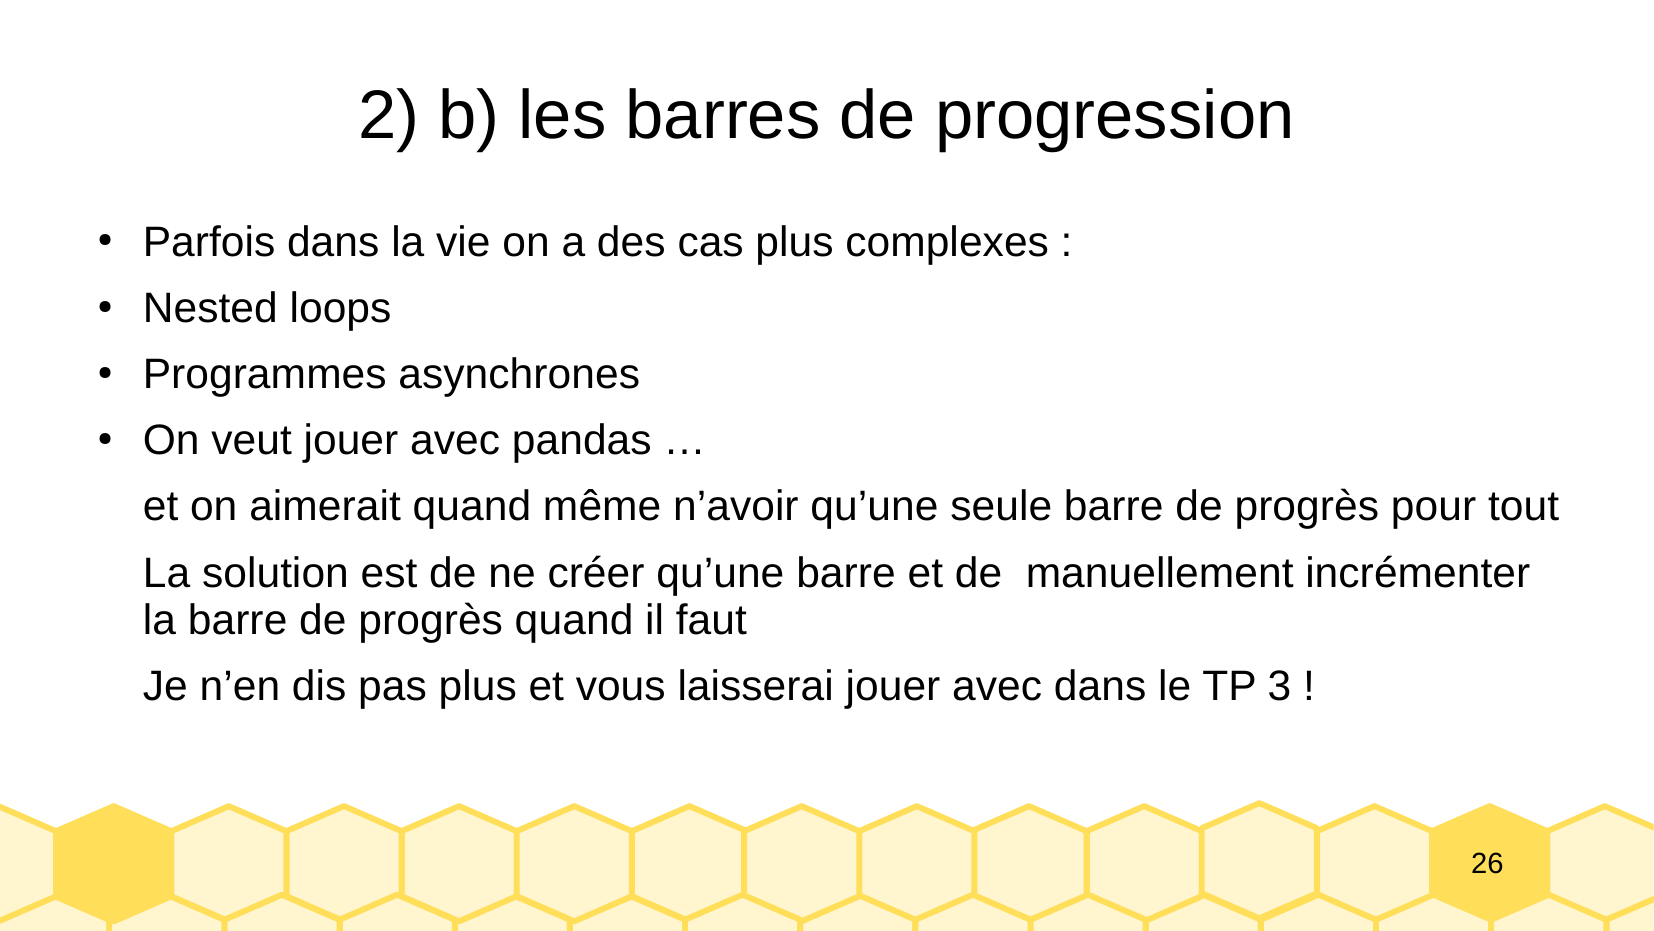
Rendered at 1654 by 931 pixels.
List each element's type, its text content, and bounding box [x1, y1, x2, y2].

list Parfois dans la vie on a des cas plus complexes : Nested loops Programmes asynchrones On veut jouer avec pandas … et on aimerait quand même n’avoir qu’une seule barre de progrès pour tout La solution est de ne créer qu’une barre et de manuellement incrémenter la barre de progrès quand il faut Je n’en dis pas plus et vous laisserai jouer avec dans le TP 3 ! [82, 217, 1571, 758]
title 2) b) les barres de progression [82, 37, 1571, 193]
